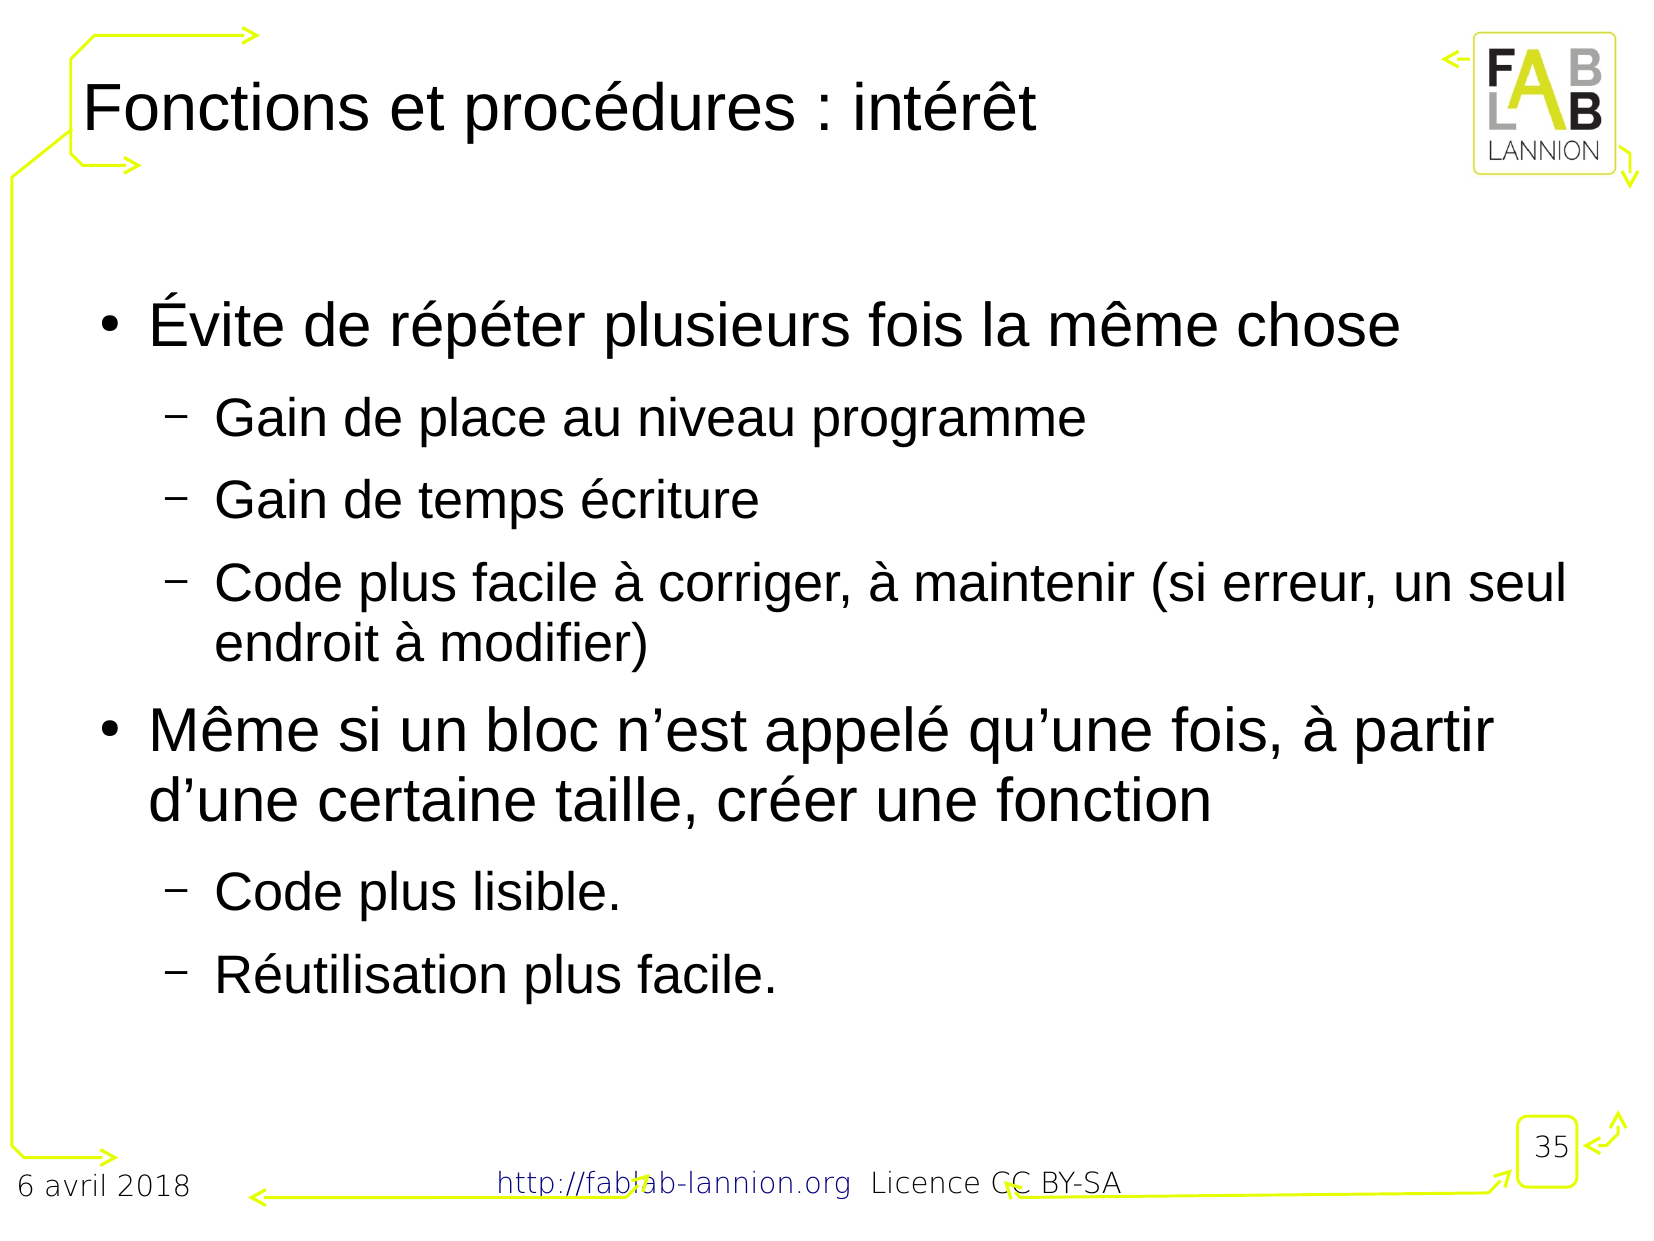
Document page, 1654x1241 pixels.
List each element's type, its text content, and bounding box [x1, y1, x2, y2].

list Évite de répéter plusieurs fois la même chose Gain de place au niveau programme Gain de temps écriture Code plus facile à corriger, à maintenir (si erreur, un seul endroit à modifier) Même si un bloc n’est appelé qu’une fois, à partir d’une certaine taille, créer une fonction Code plus lisible. Réutilisation plus facile. [82, 290, 1571, 1010]
picture [1470, 29, 1619, 178]
title Fonctions et procédures : intérêt [82, 49, 1441, 166]
